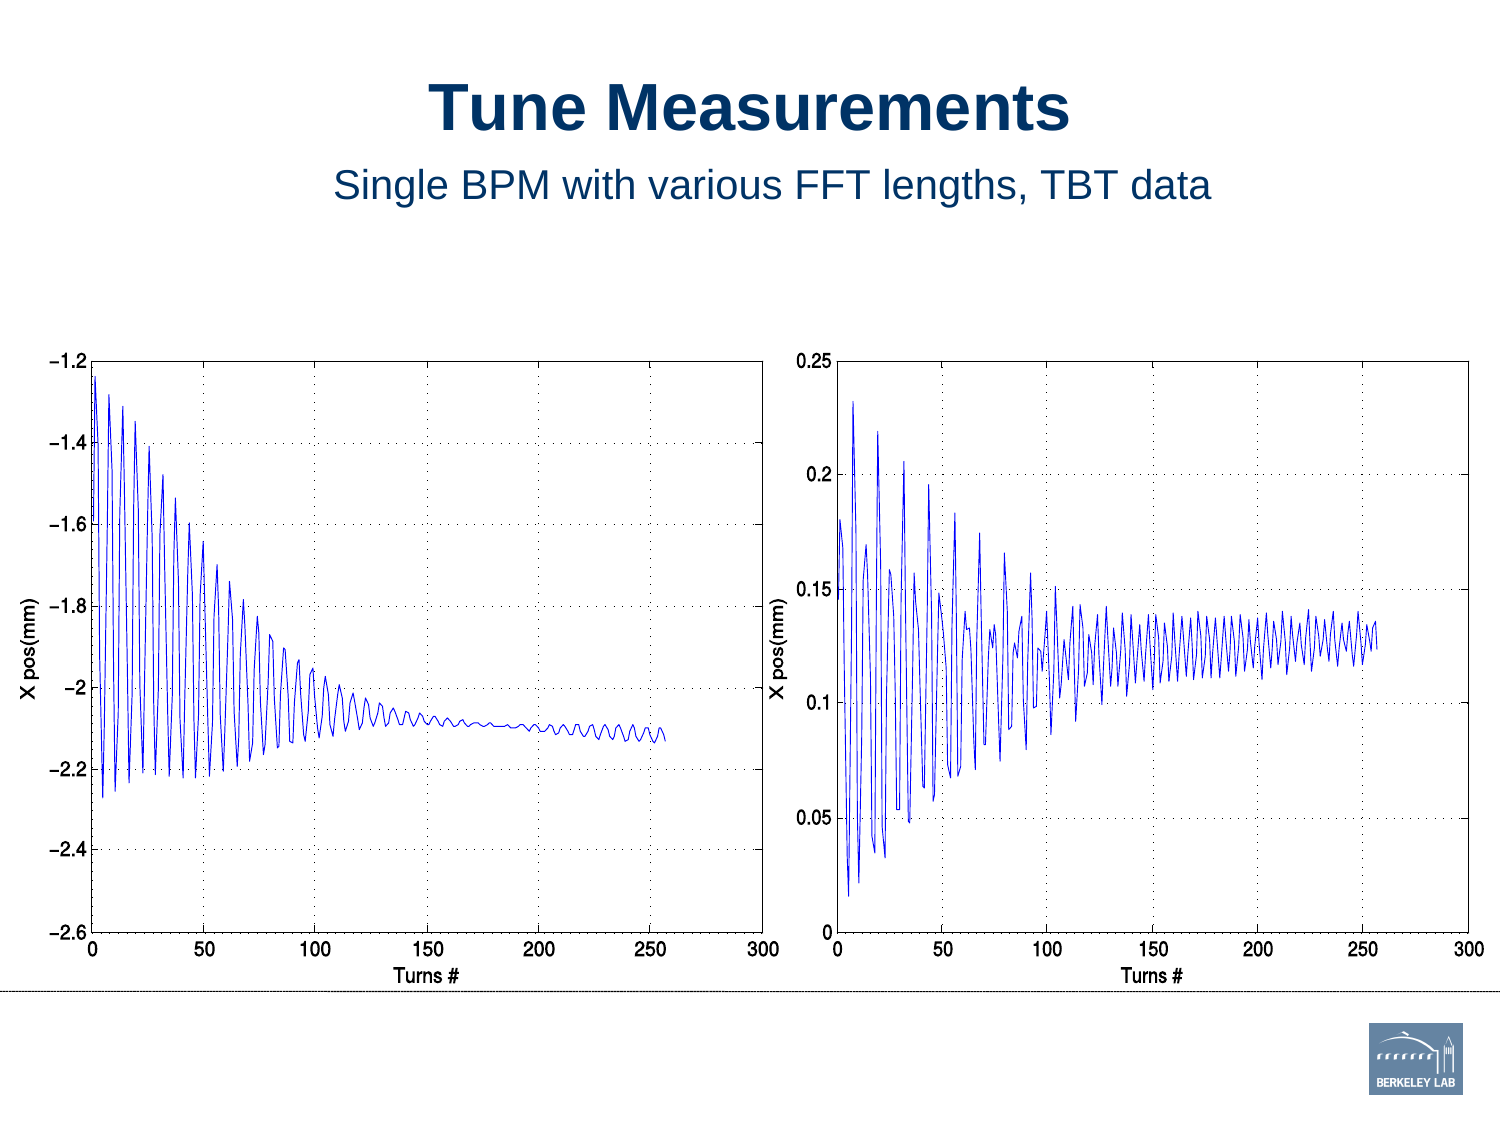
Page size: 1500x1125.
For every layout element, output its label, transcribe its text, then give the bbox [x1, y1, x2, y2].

picture [1369, 1023, 1463, 1095]
title Tune Measurements [111, 42, 1389, 149]
picture [15, 350, 1486, 991]
text_box Single BPM with various FFT lengths, TBT data [60, 149, 1486, 215]
